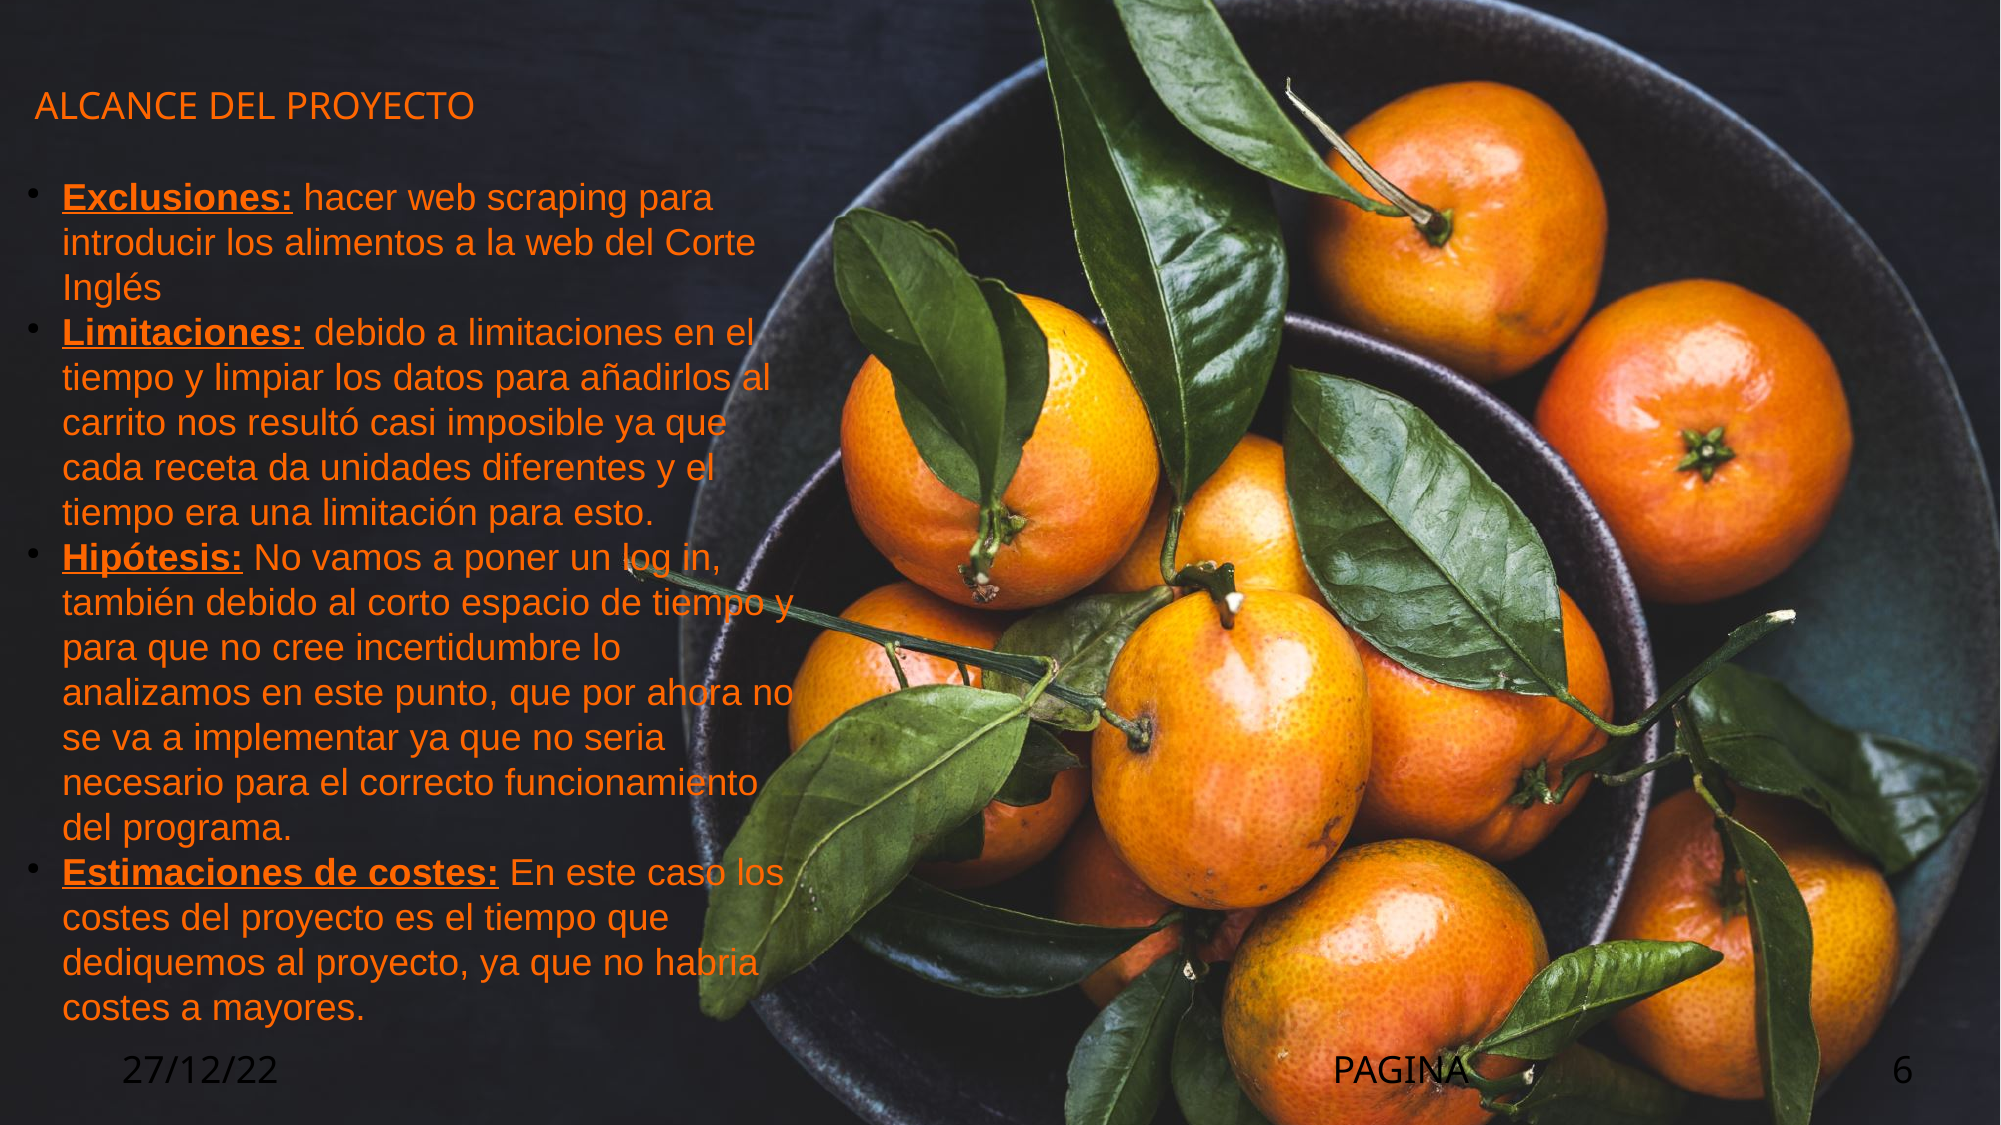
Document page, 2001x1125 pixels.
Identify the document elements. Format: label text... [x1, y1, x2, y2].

subtitle Exclusiones: hacer web scraping para introducir los alimentos a la web del Corte Inglés Limitaciones: debido a limitaciones en el tiempo y limpiar los datos para añadirlos al carrito nos resultó casi imposible ya que cada receta da unidades diferentes y el tiempo era una limitación para esto. Hipótesis: No vamos a poner un log in, también debido al corto espacio de tiempo y para que no cree incertidumbre lo analizamos en este punto, que por ahora no se va a implementar ya que no seria necesario para el correcto funcionamiento del programa. Estimaciones de costes: En este caso los costes del proyecto es el tiempo que dediquemos al proyecto, ya que no habria costes a mayores. [11, 165, 827, 1028]
footer PAGINA [1317, 1038, 1877, 1099]
slide_number <número> [1877, 1038, 1966, 1099]
picture [0, 0, 2001, 1125]
slide_number 27/12/22 [107, 1038, 601, 1099]
text_box ALCANCE DEL PROYECTO [19, 70, 993, 130]
